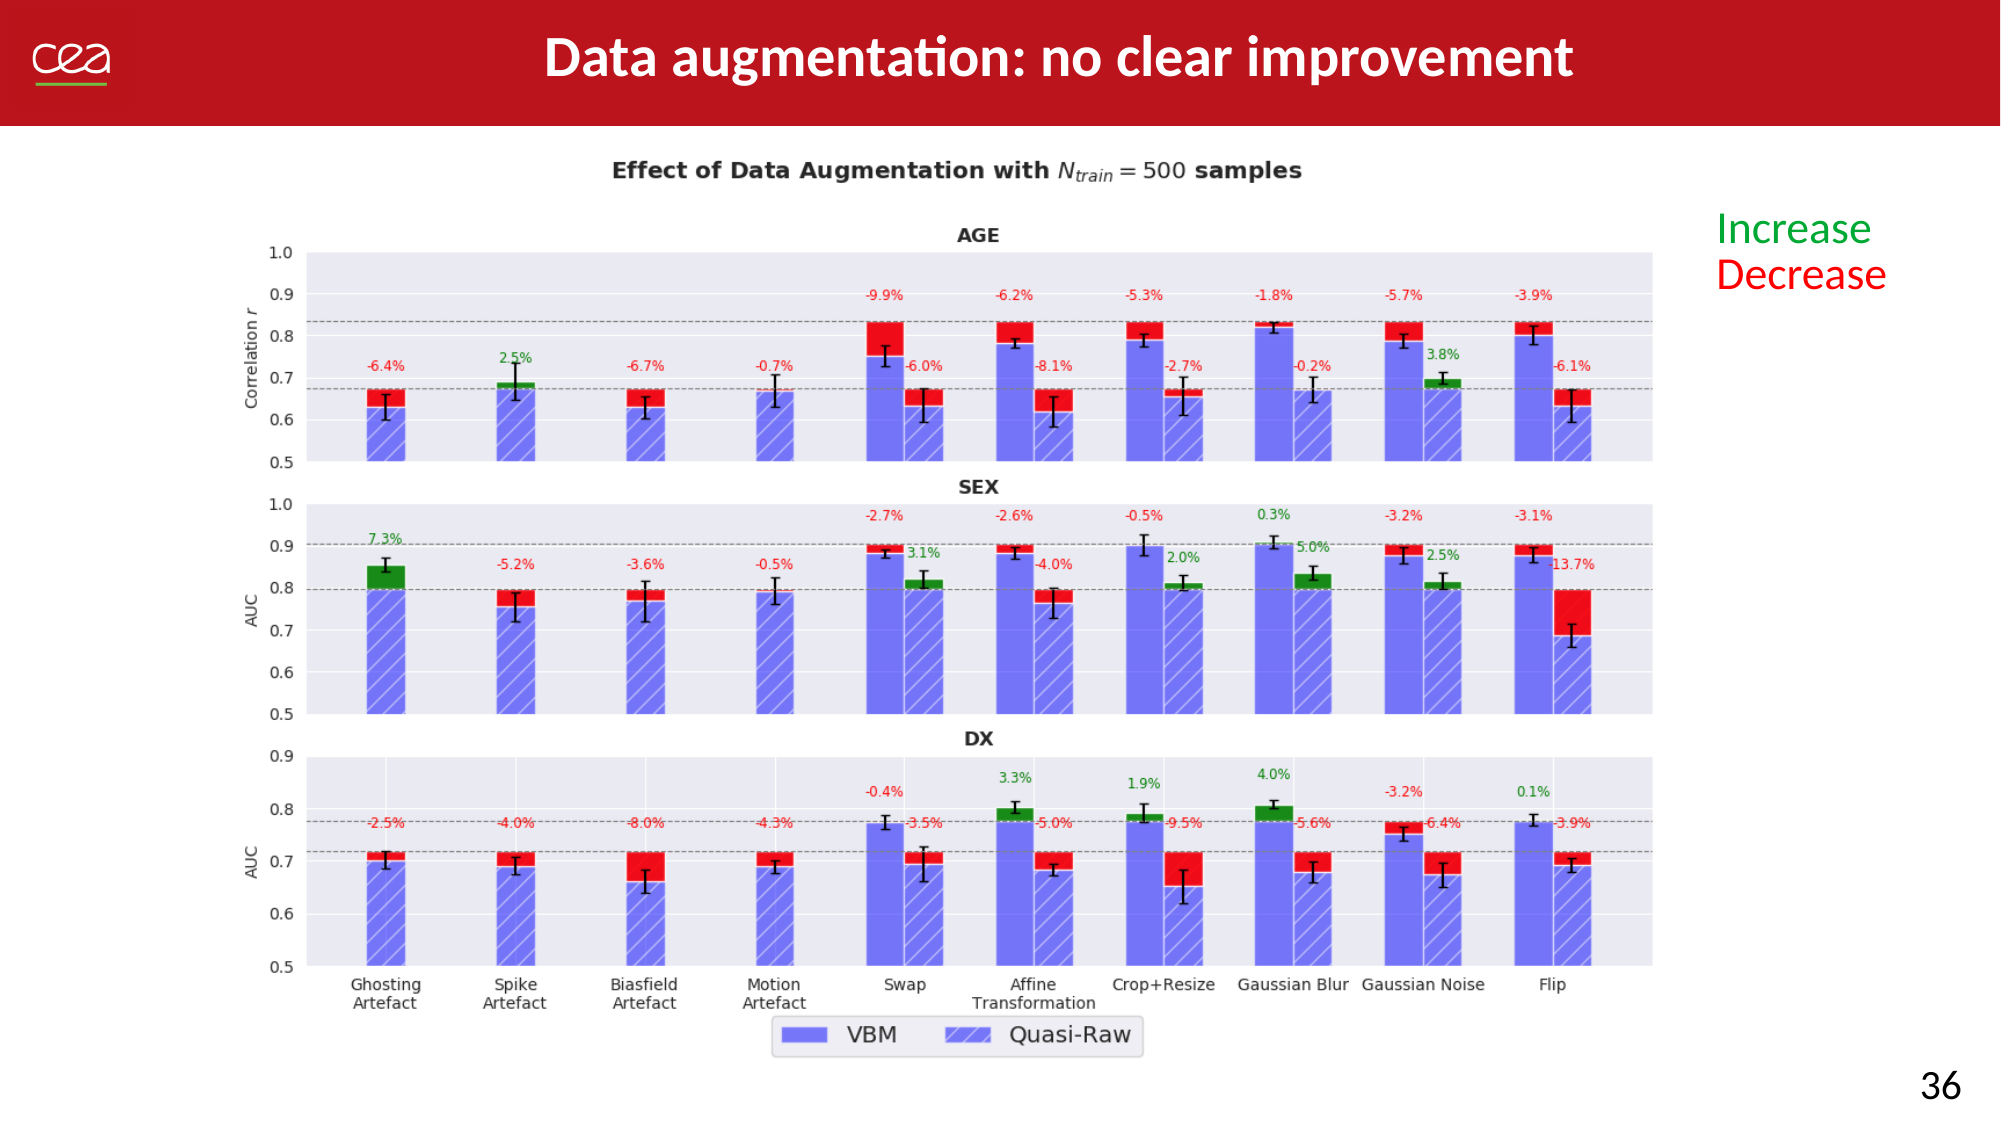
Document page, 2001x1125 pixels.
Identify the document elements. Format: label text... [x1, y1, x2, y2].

text_box Increase Decrease [1701, 201, 1951, 309]
title Data augmentation: no clear improvement [120, 0, 2000, 124]
picture [9, 8, 120, 109]
picture [236, 147, 1662, 1068]
